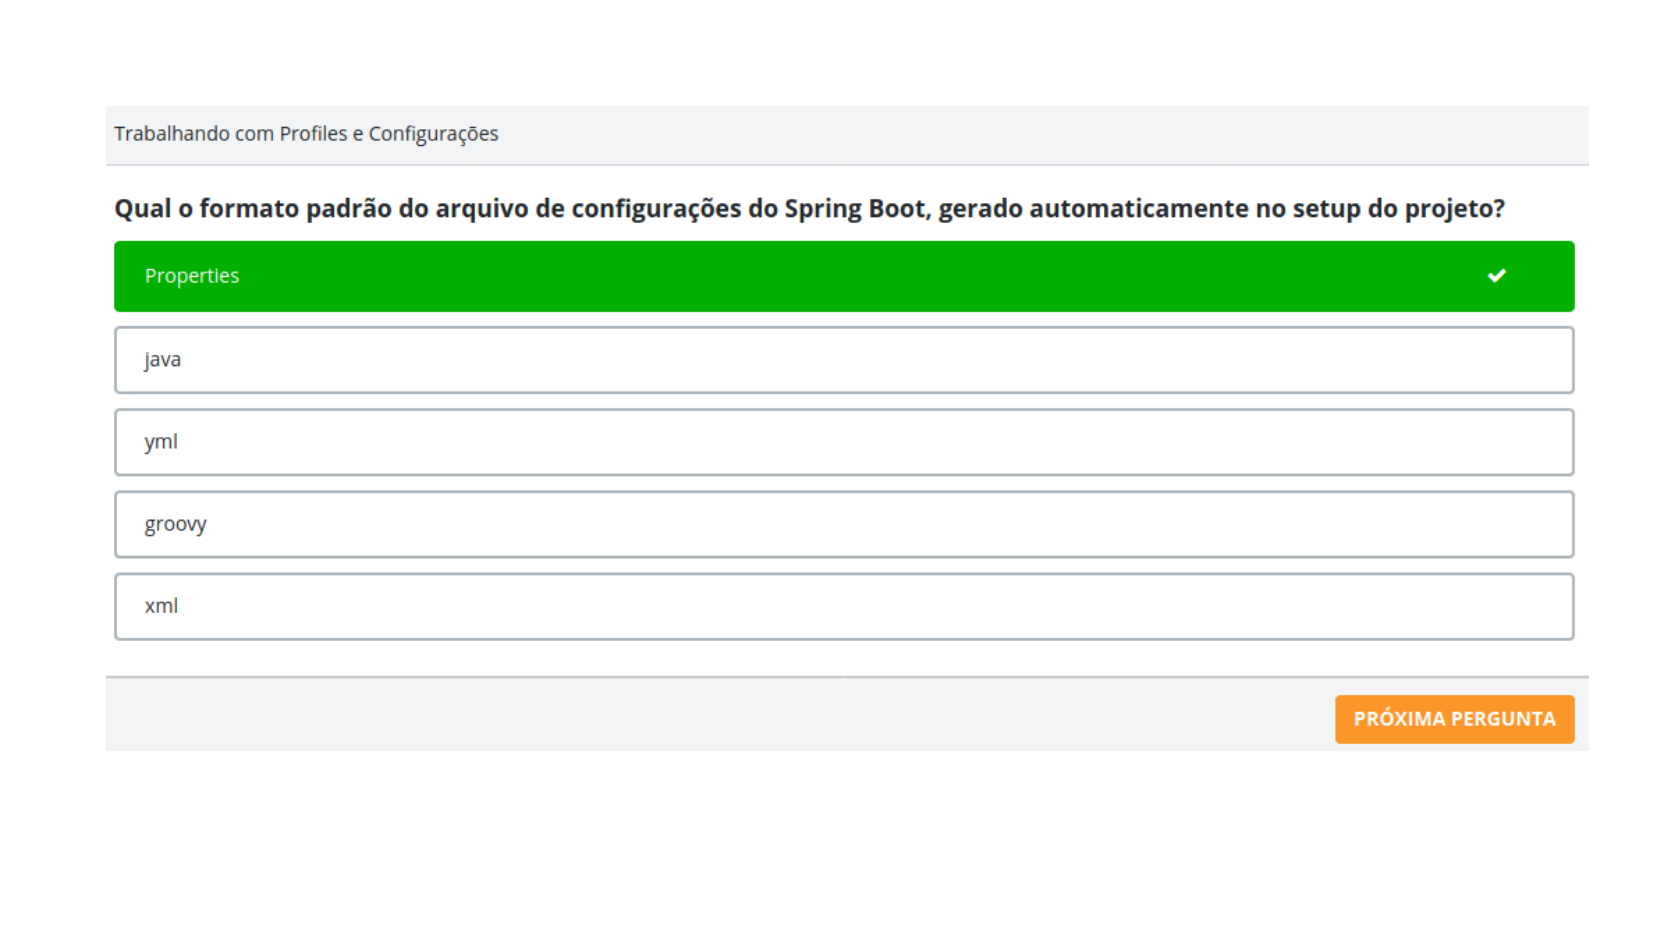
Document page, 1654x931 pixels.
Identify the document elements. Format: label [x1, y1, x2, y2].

picture [106, 106, 1589, 751]
